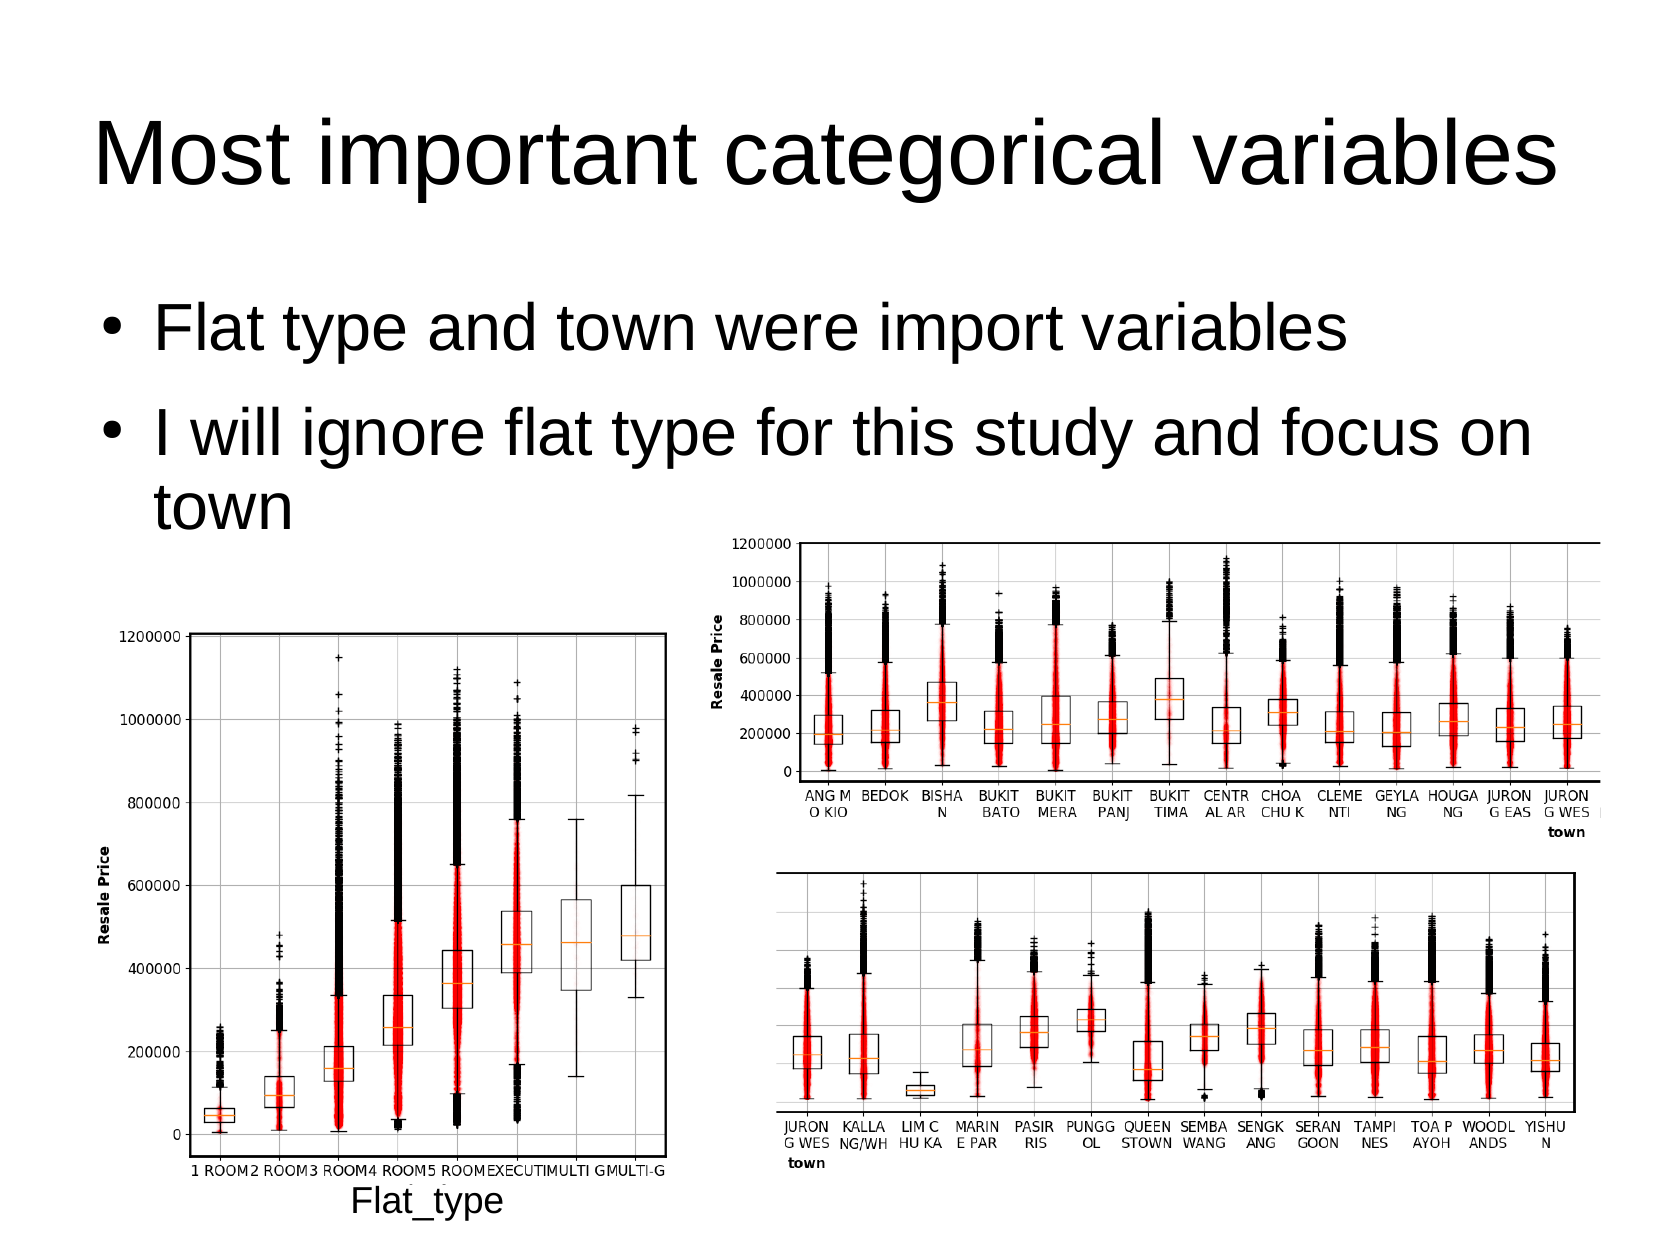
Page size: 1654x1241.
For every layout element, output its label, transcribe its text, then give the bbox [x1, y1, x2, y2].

title Most important categorical variables [82, 49, 1571, 257]
picture [82, 614, 683, 1216]
list Flat type and town were import variables I will ignore flat type for this study and focus on town [82, 290, 1571, 1010]
picture [696, 524, 1601, 1186]
text_box Flat_type [375, 1185, 481, 1216]
